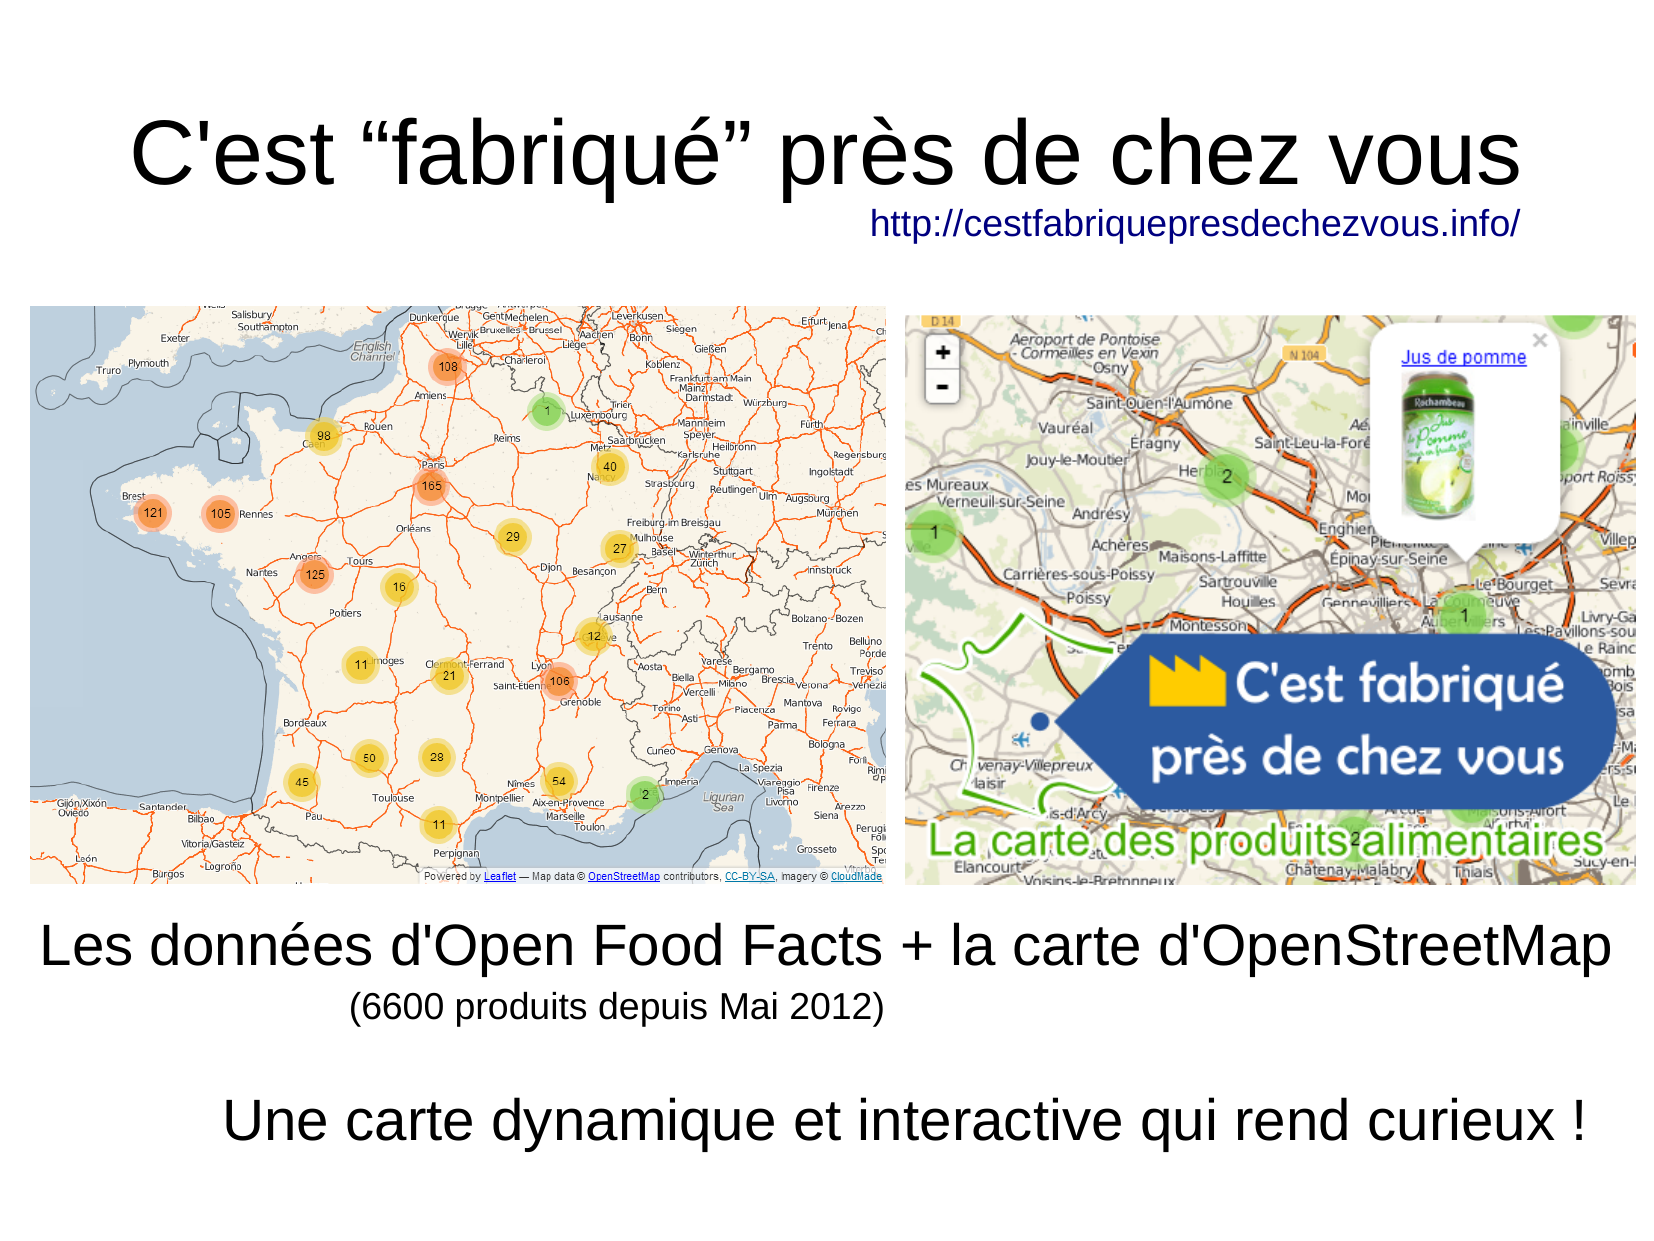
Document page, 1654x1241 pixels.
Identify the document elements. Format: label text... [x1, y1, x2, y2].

text_box Une carte dynamique et interactive qui rend curieux ! [207, 1080, 1606, 1160]
title C'est “fabriqué” près de chez vous [82, 49, 1571, 257]
text_box http://cestfabriquepresdechezvous.info/ [855, 195, 1536, 294]
picture [905, 314, 1636, 886]
text_box (6600 produits depuis Mai 2012) [334, 978, 901, 1036]
picture [30, 305, 886, 886]
text_box Les données d'Open Food Facts + la carte d'OpenStreetMap [24, 905, 1636, 986]
